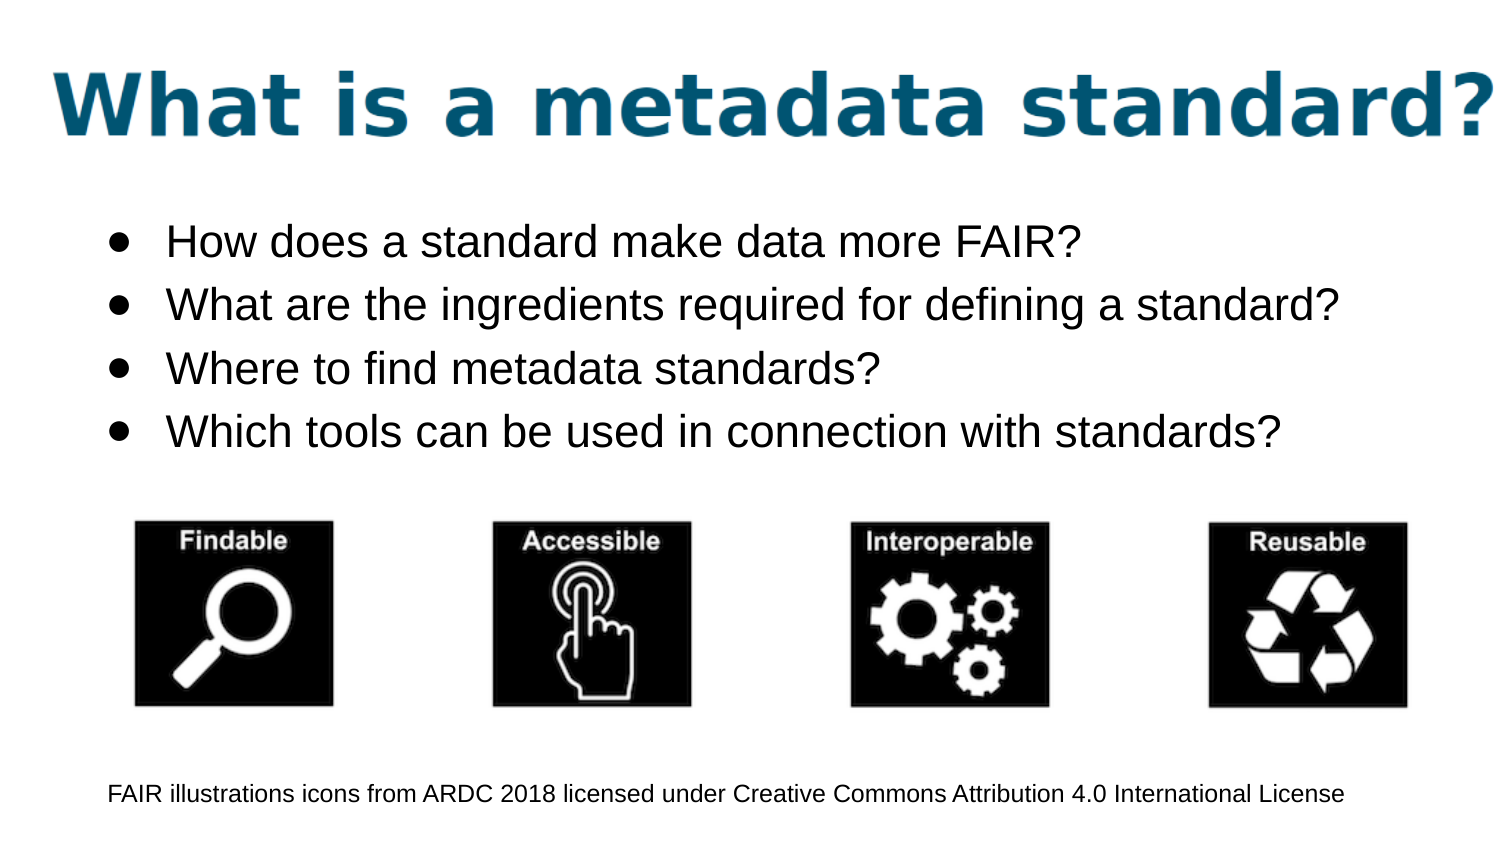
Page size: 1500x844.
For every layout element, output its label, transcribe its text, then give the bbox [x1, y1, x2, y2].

picture [1202, 514, 1415, 714]
picture [844, 514, 1057, 714]
text_box How does a standard make data more FAIR? What are the ingredients required for defining a standard? Where to find metadata standards? Which tools can be used in connection with standards? [75, 190, 1425, 472]
text_box FAIR illustrations icons from ARDC 2018 licensed under Creative Commons Attribution 4.0 International License [92, 762, 1408, 823]
picture [24, 29, 1500, 190]
picture [128, 514, 341, 714]
picture [486, 514, 699, 714]
